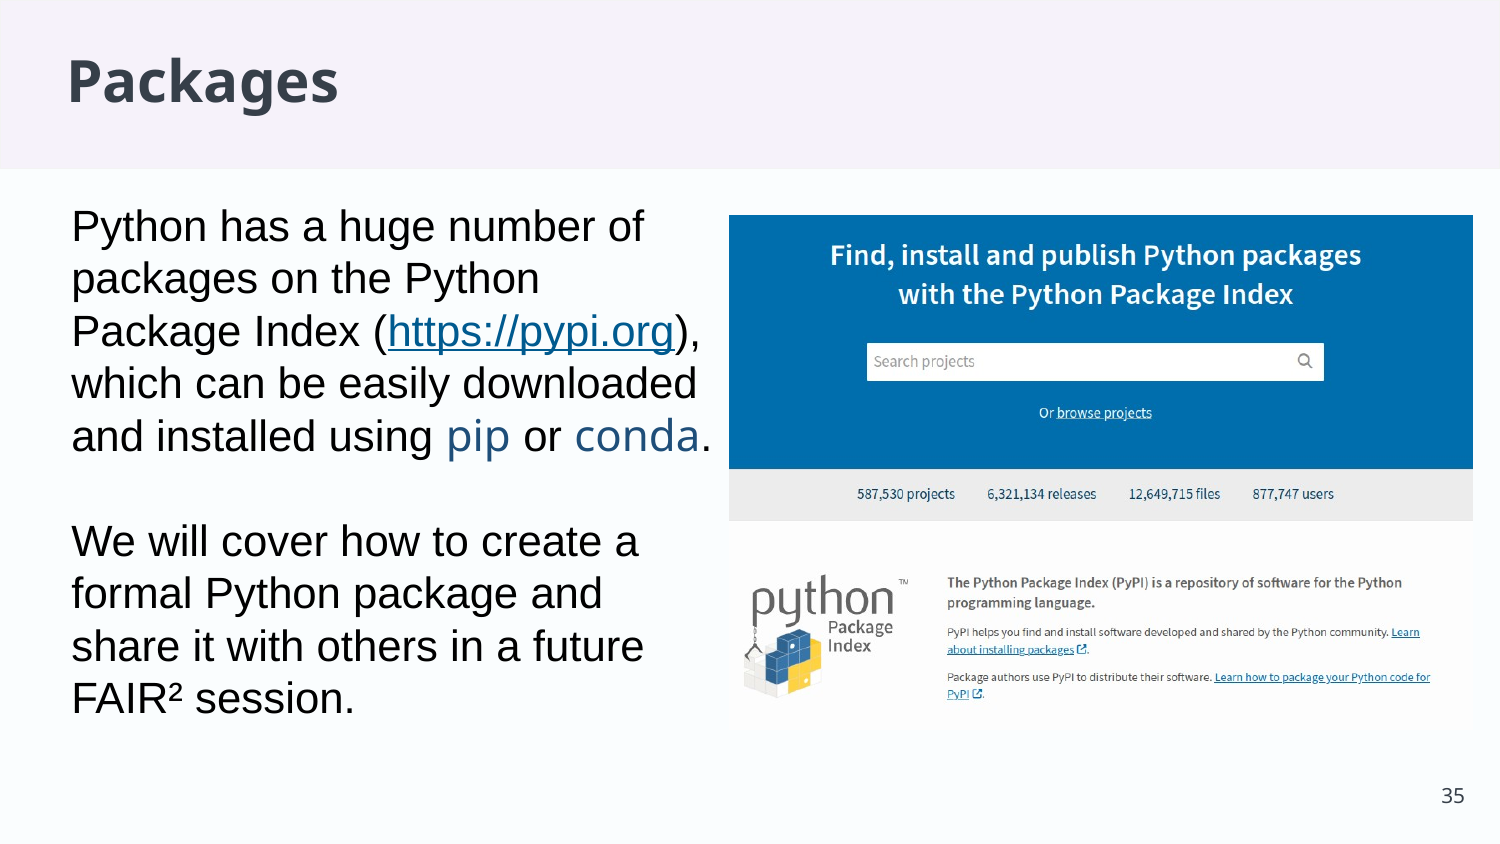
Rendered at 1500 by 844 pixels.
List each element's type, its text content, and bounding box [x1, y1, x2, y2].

text_box Python has a huge number of packages on the Python Package Index (https://pypi.org), which can be easily downloaded and installed using pip or conda. We will cover how to create a formal Python package and share it with others in a future FAIR² session. [56, 182, 730, 738]
title Packages [51, 28, 1390, 141]
picture [729, 467, 1473, 730]
picture [729, 215, 1473, 464]
slide_number <number> [1389, 764, 1480, 830]
